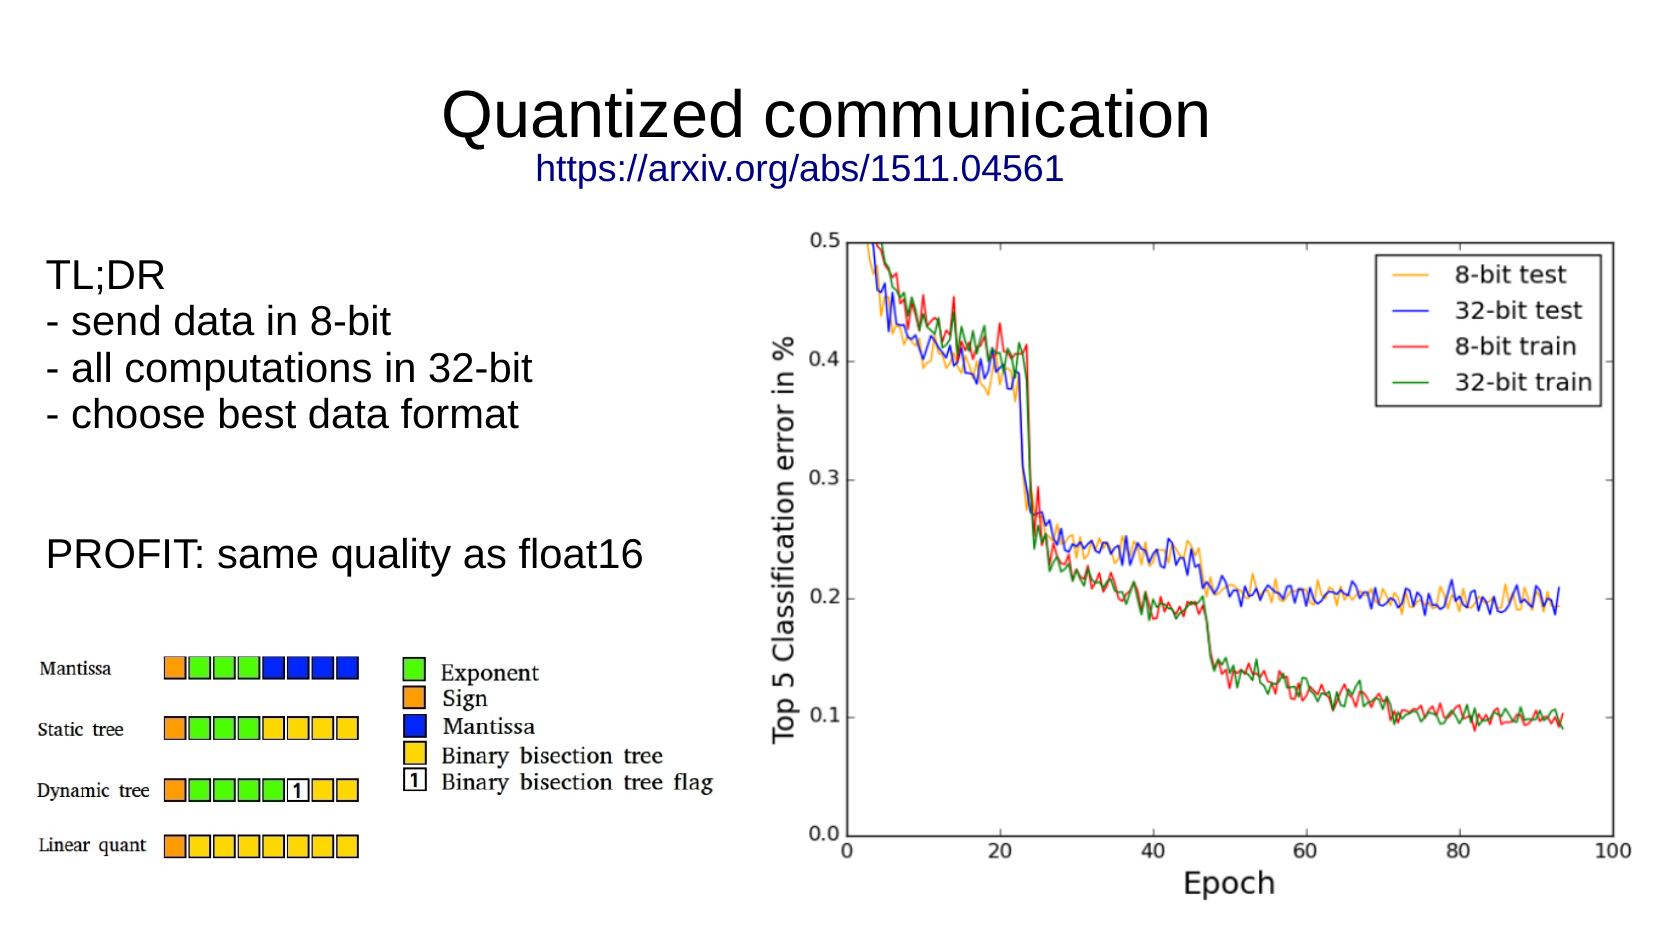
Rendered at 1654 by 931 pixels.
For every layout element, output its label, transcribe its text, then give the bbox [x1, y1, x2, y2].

text_box TL;DR - send data in 8-bit - all computations in 32-bit - choose best data format PROFIT: same quality as float16 [30, 244, 728, 585]
picture [17, 640, 723, 873]
text_box https://arxiv.org/abs/1511.04561 [520, 139, 1080, 197]
title Quantized communication [82, 37, 1571, 193]
picture [728, 218, 1641, 905]
